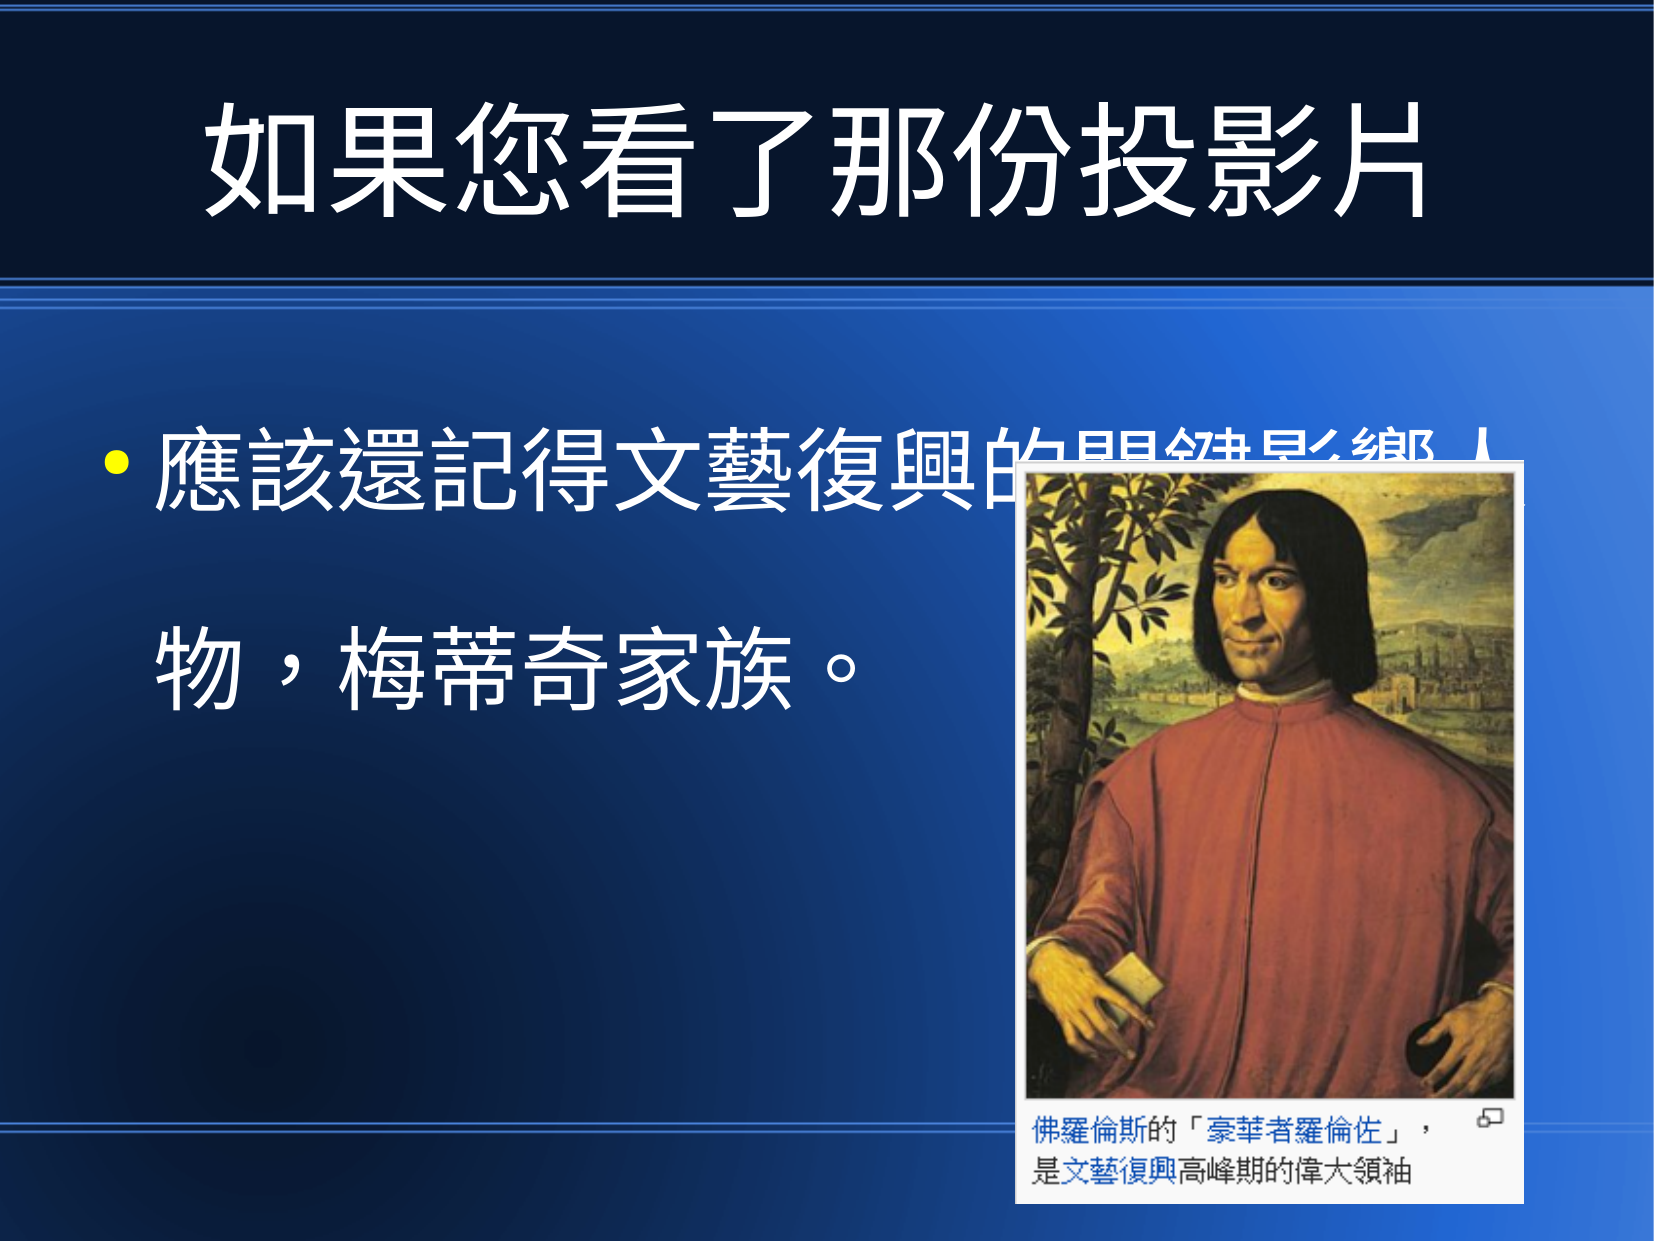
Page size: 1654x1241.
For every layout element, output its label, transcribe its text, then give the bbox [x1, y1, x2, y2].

list 應該還記得文藝復興的關鍵影響人物，梅蒂奇家族。 [82, 331, 1571, 1241]
picture [0, 0, 1654, 1241]
title 如果您看了那份投影片 [82, 49, 1571, 257]
picture [1015, 460, 1524, 1205]
